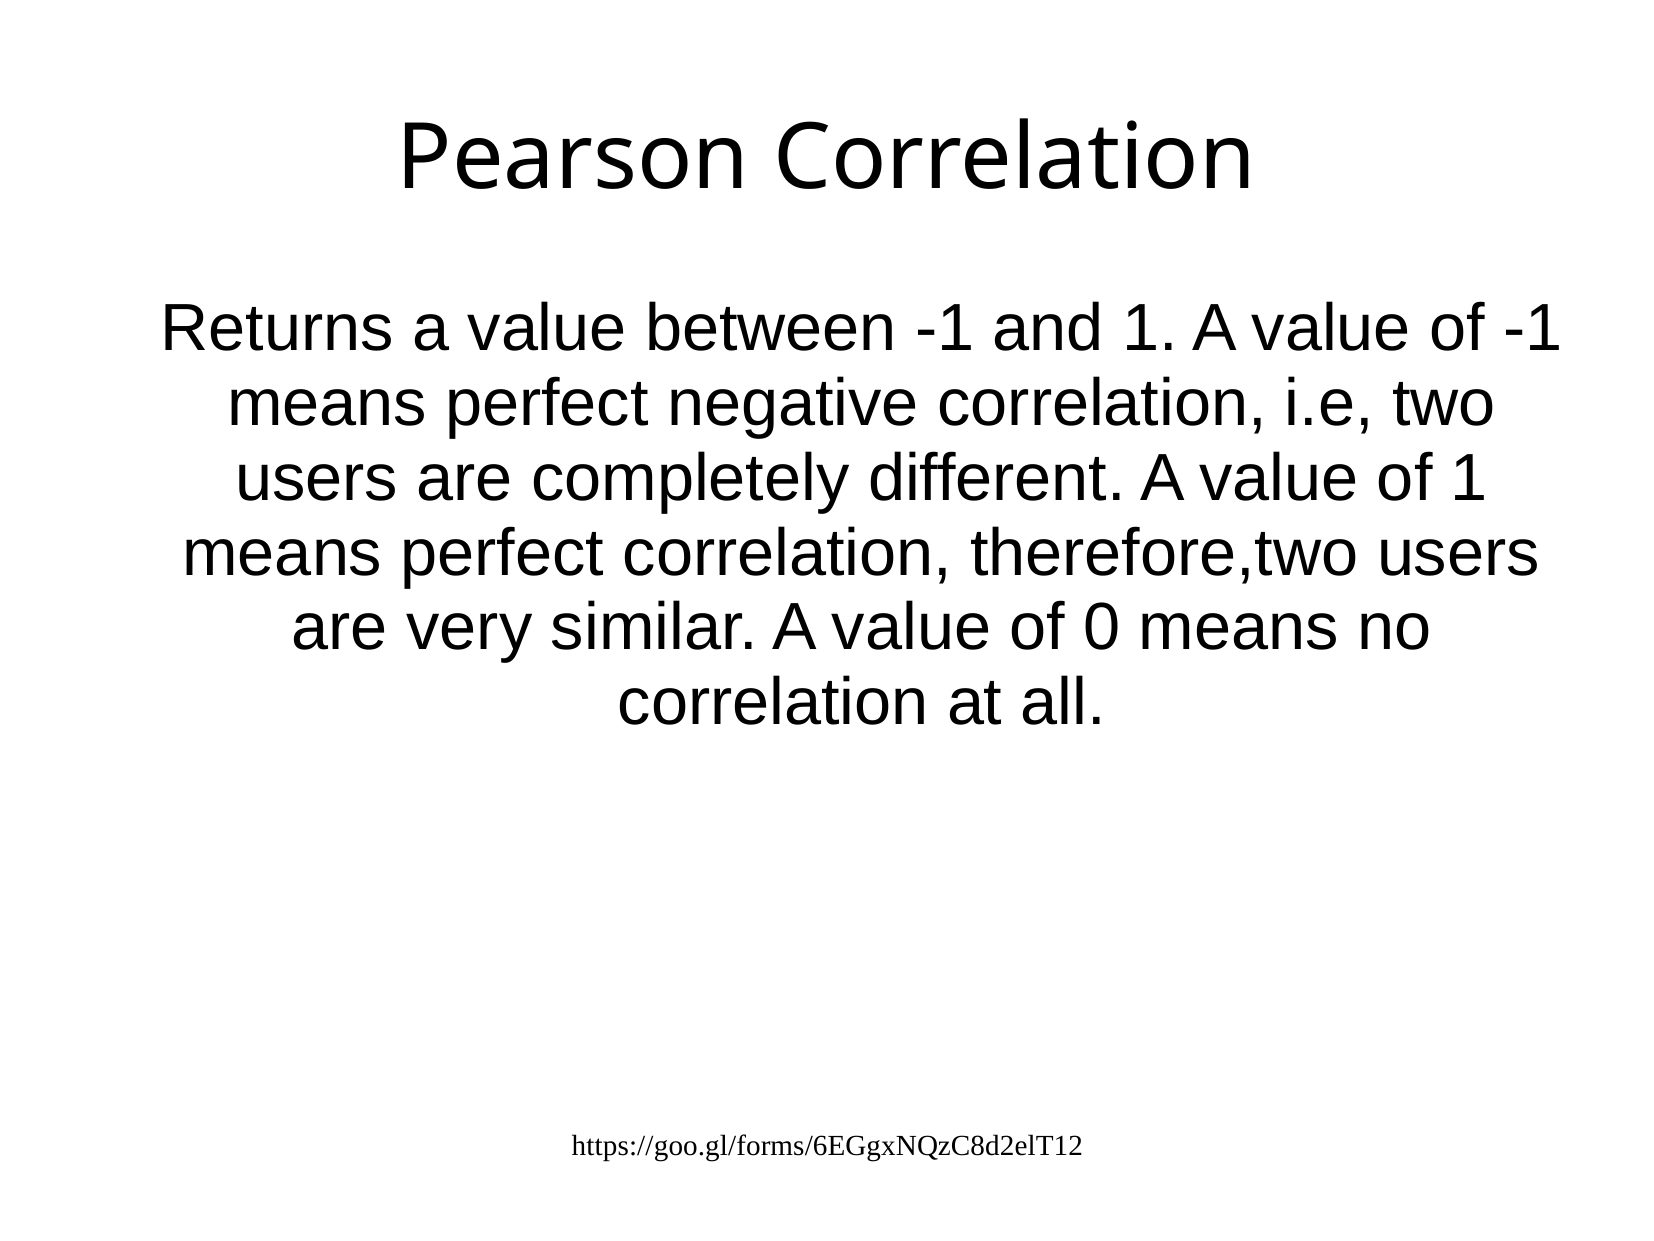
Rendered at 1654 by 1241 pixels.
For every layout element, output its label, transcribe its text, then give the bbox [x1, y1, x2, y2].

title Pearson Correlation [82, 49, 1571, 257]
list Returns a value between -1 and 1. A value of -1 means perfect negative correlation, i.e, two users are completely different. A value of 1 means perfect correlation, therefore,two users are very similar. A value of 0 means no correlation at all. [82, 290, 1571, 1010]
